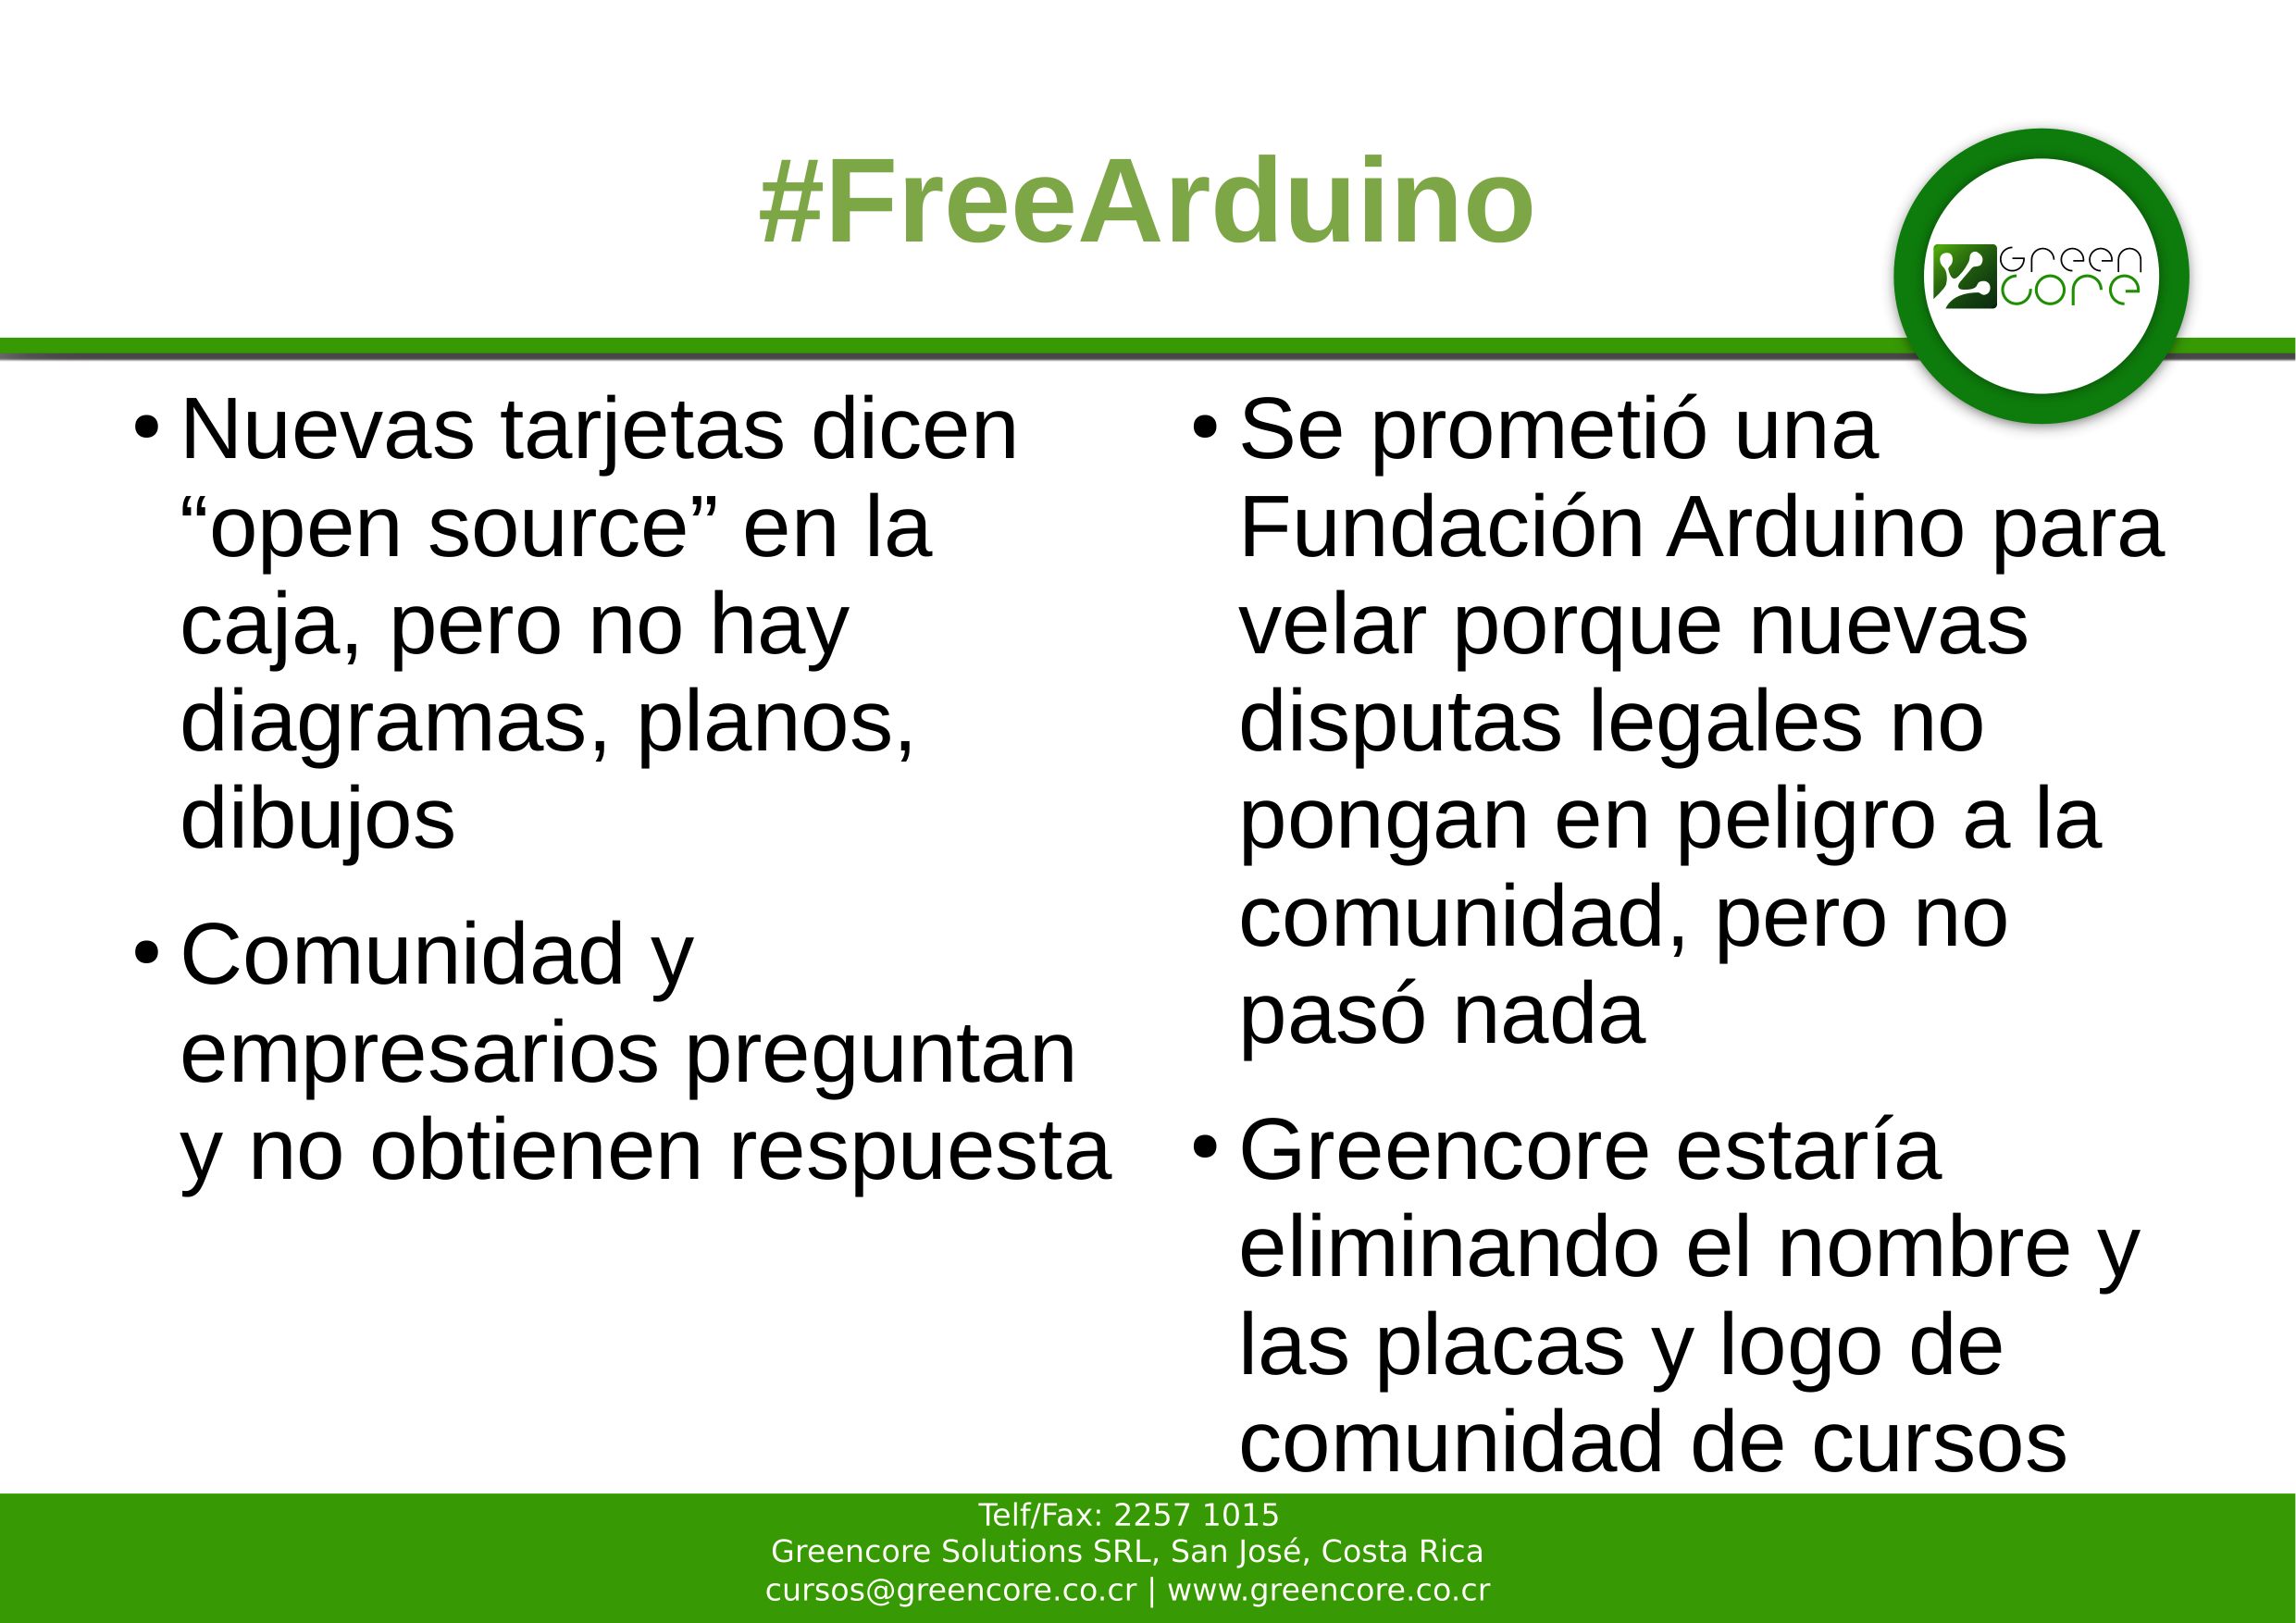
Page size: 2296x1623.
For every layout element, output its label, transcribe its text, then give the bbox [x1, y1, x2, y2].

list Nuevas tarjetas dicen “open source” en la caja, pero no hay diagramas, planos, dibujos Comunidad y empresarios preguntan y no obtienen respuesta [115, 379, 1123, 1321]
title #FreeArduino [115, 64, 2181, 336]
picture [0, 0, 2296, 1623]
list Se prometió una Fundación Arduino para velar porque nuevas disputas legales no pongan en peligro a la comunidad, pero no pasó nada Greencore estaría eliminando el nombre y las placas y logo de comunidad de cursos [1173, 379, 2182, 1491]
